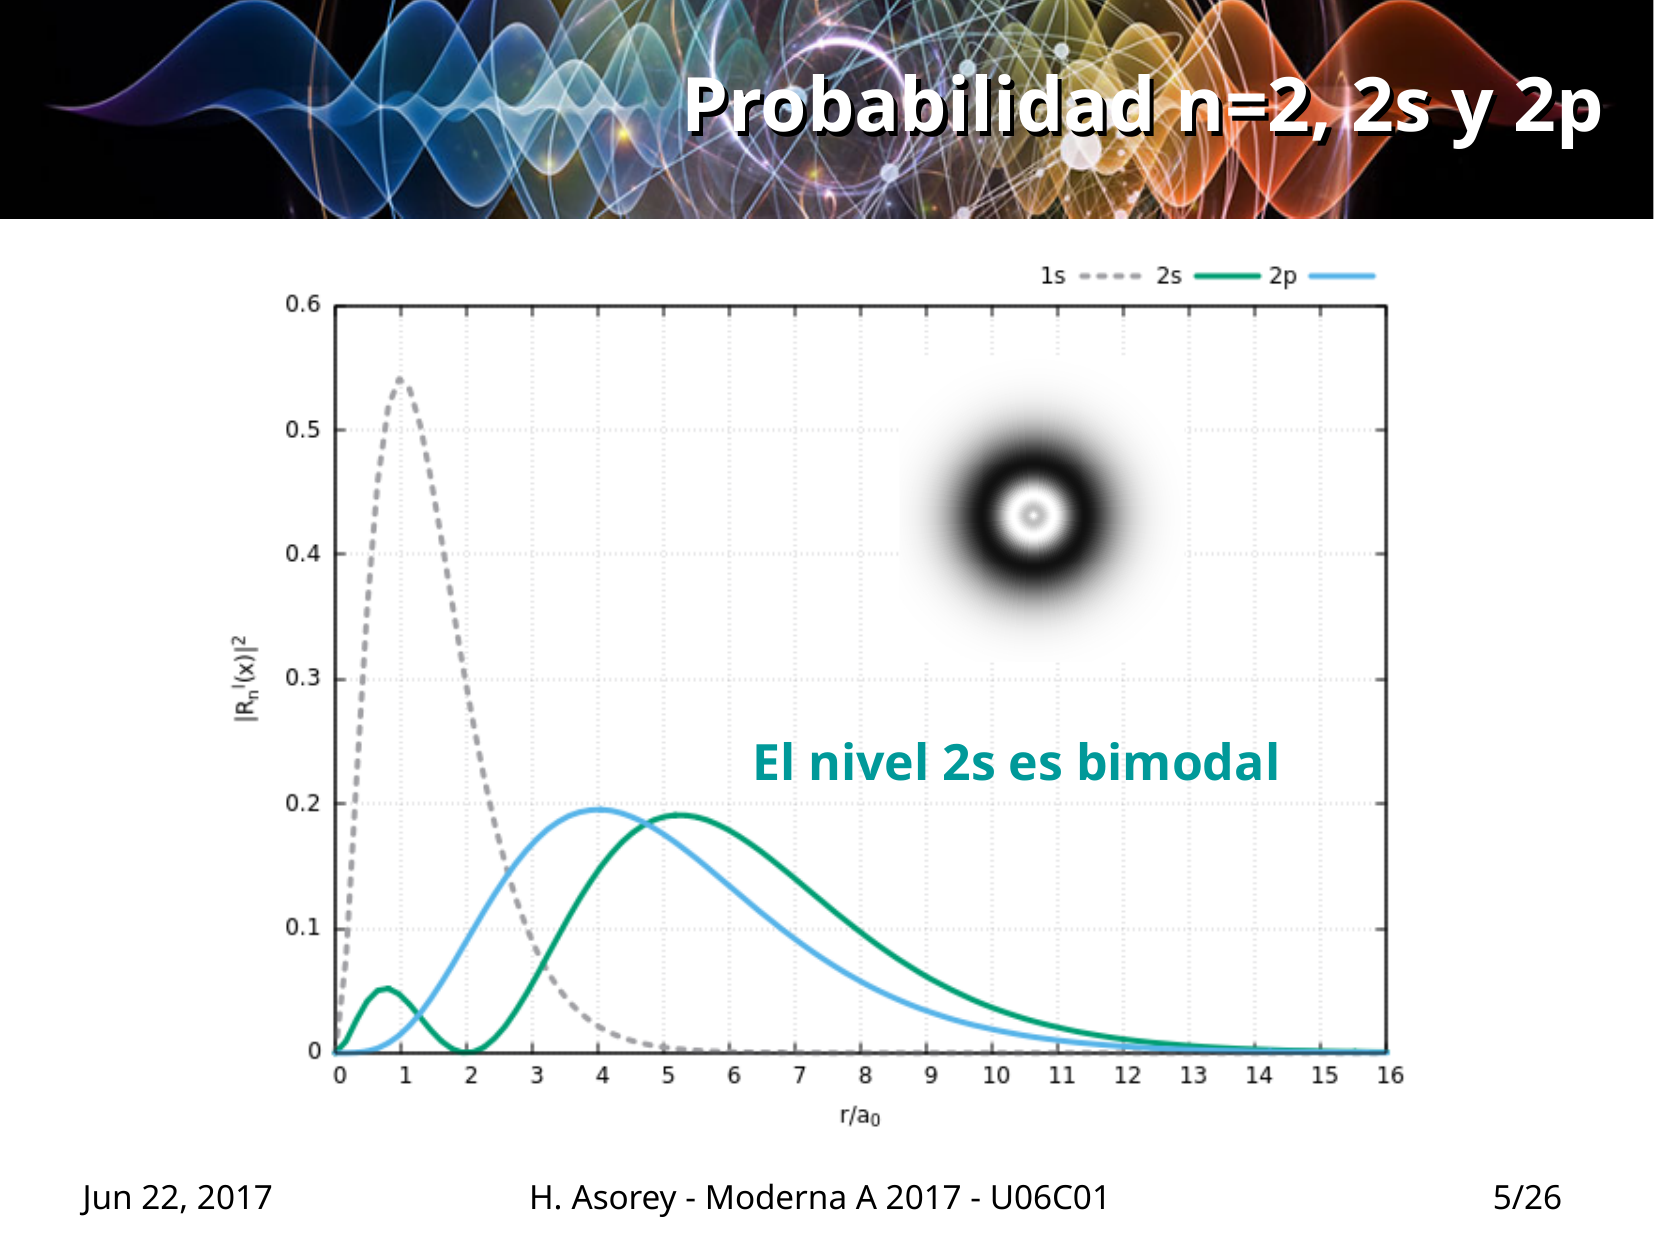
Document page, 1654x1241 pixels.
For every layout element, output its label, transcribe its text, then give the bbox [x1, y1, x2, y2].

picture [225, 254, 1426, 1156]
picture [0, 0, 1654, 219]
text_box El nivel 2s es bimodal [737, 720, 1231, 796]
title Probabilidad n=2, 2s y 2p [45, 15, 1606, 191]
